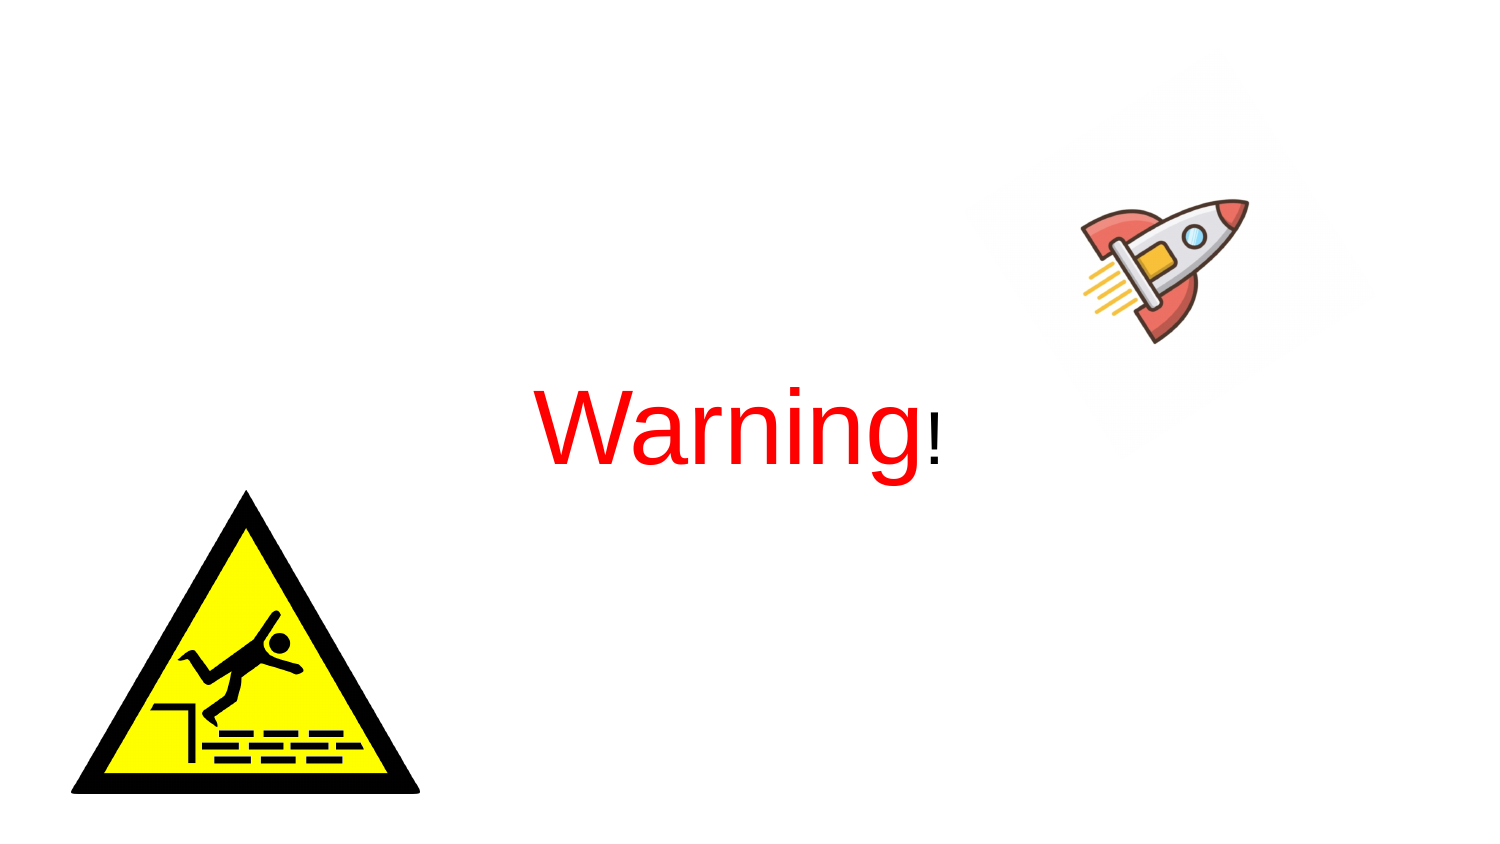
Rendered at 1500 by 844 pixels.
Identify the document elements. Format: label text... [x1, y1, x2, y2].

picture [71, 490, 420, 794]
picture [963, 48, 1377, 459]
title Warning! [51, 352, 1449, 491]
